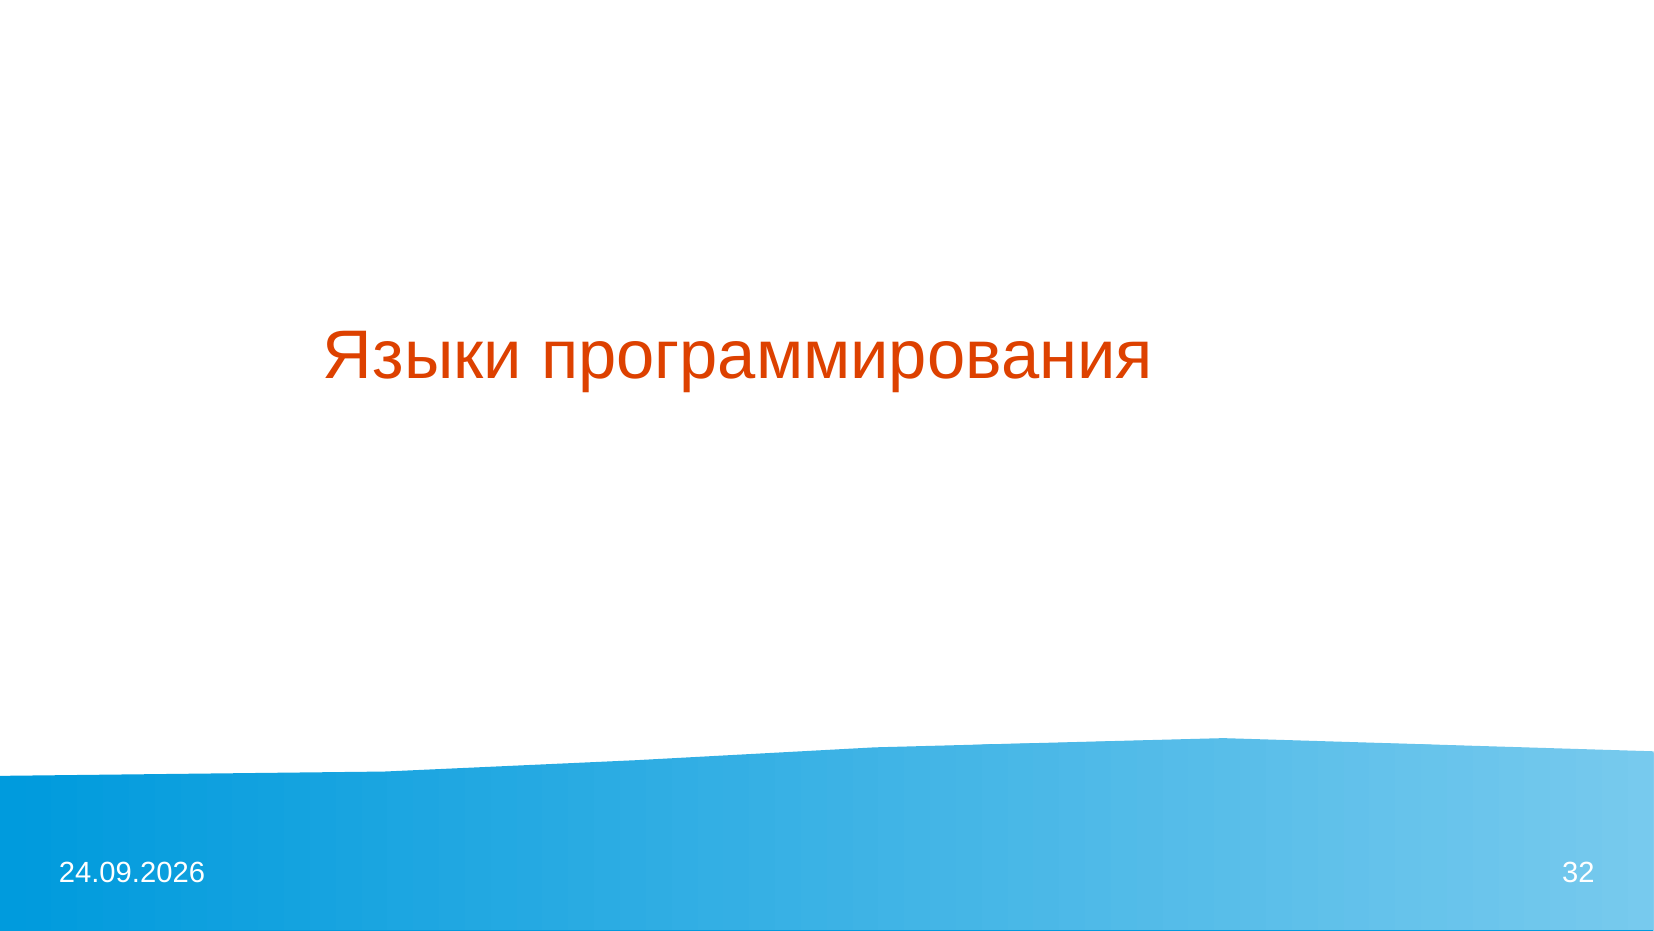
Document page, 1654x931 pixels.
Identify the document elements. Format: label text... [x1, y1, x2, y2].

title Языки программирования [0, 265, 1477, 443]
